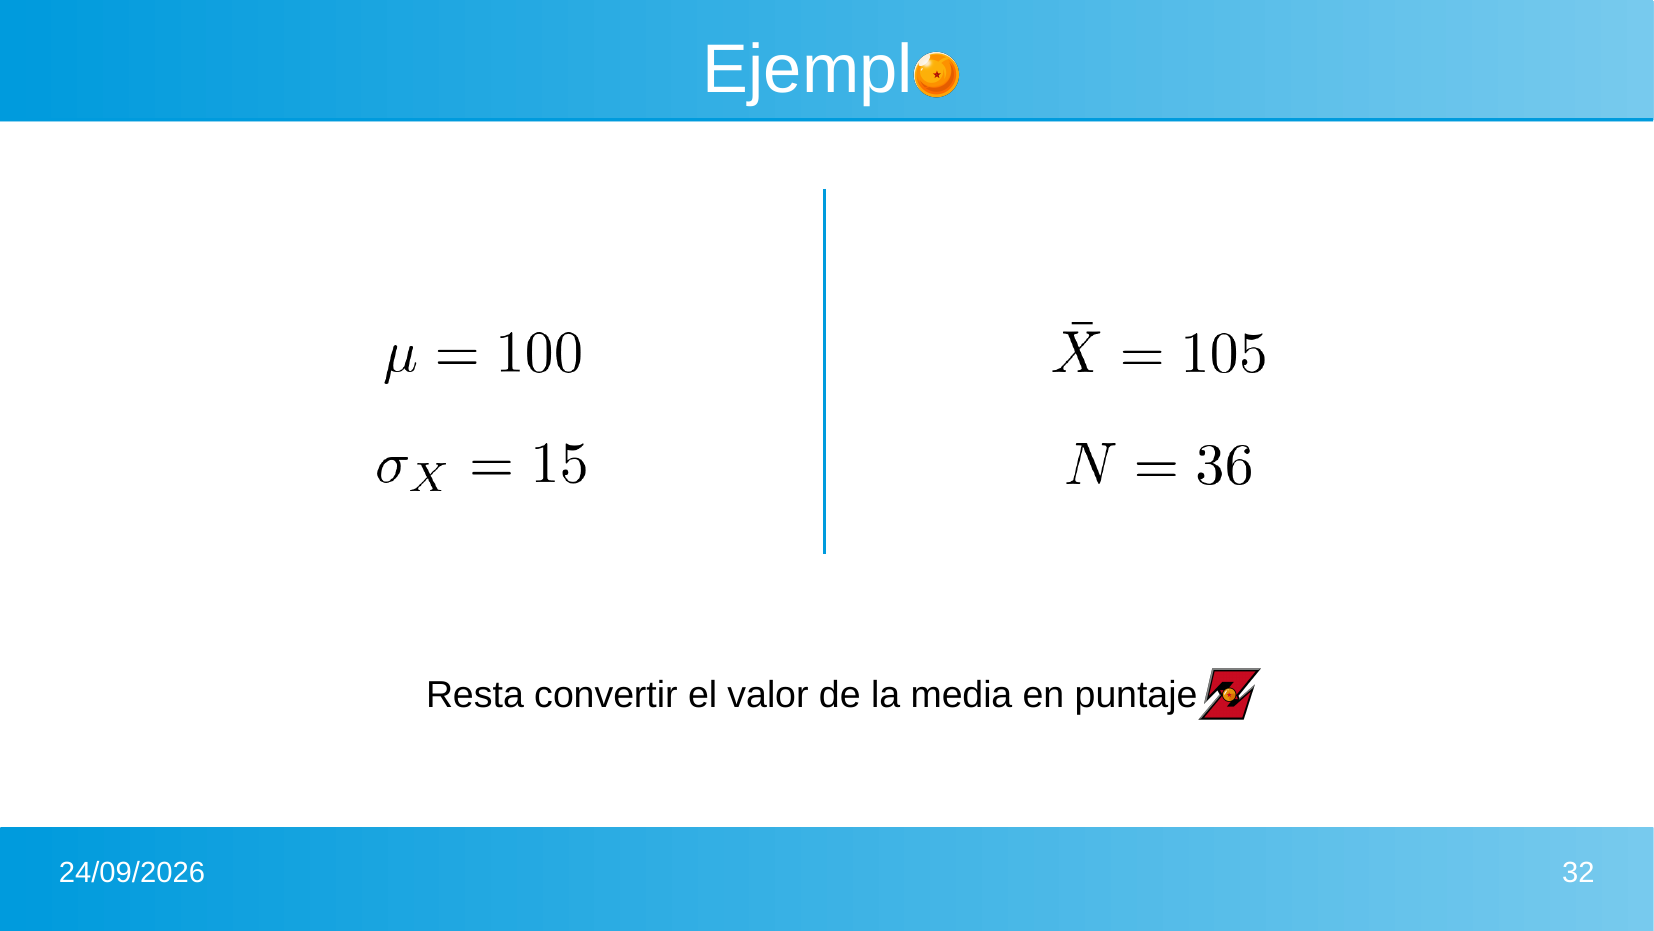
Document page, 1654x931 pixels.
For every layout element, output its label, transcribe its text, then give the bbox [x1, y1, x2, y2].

picture [909, 48, 966, 105]
picture [384, 332, 581, 384]
text_box Resta convertir el valor de la media en puntaje [411, 666, 1244, 724]
title Ejempl [59, 29, 1595, 108]
picture [1197, 668, 1262, 720]
picture [1066, 443, 1251, 485]
picture [1052, 322, 1265, 373]
picture [377, 443, 586, 491]
